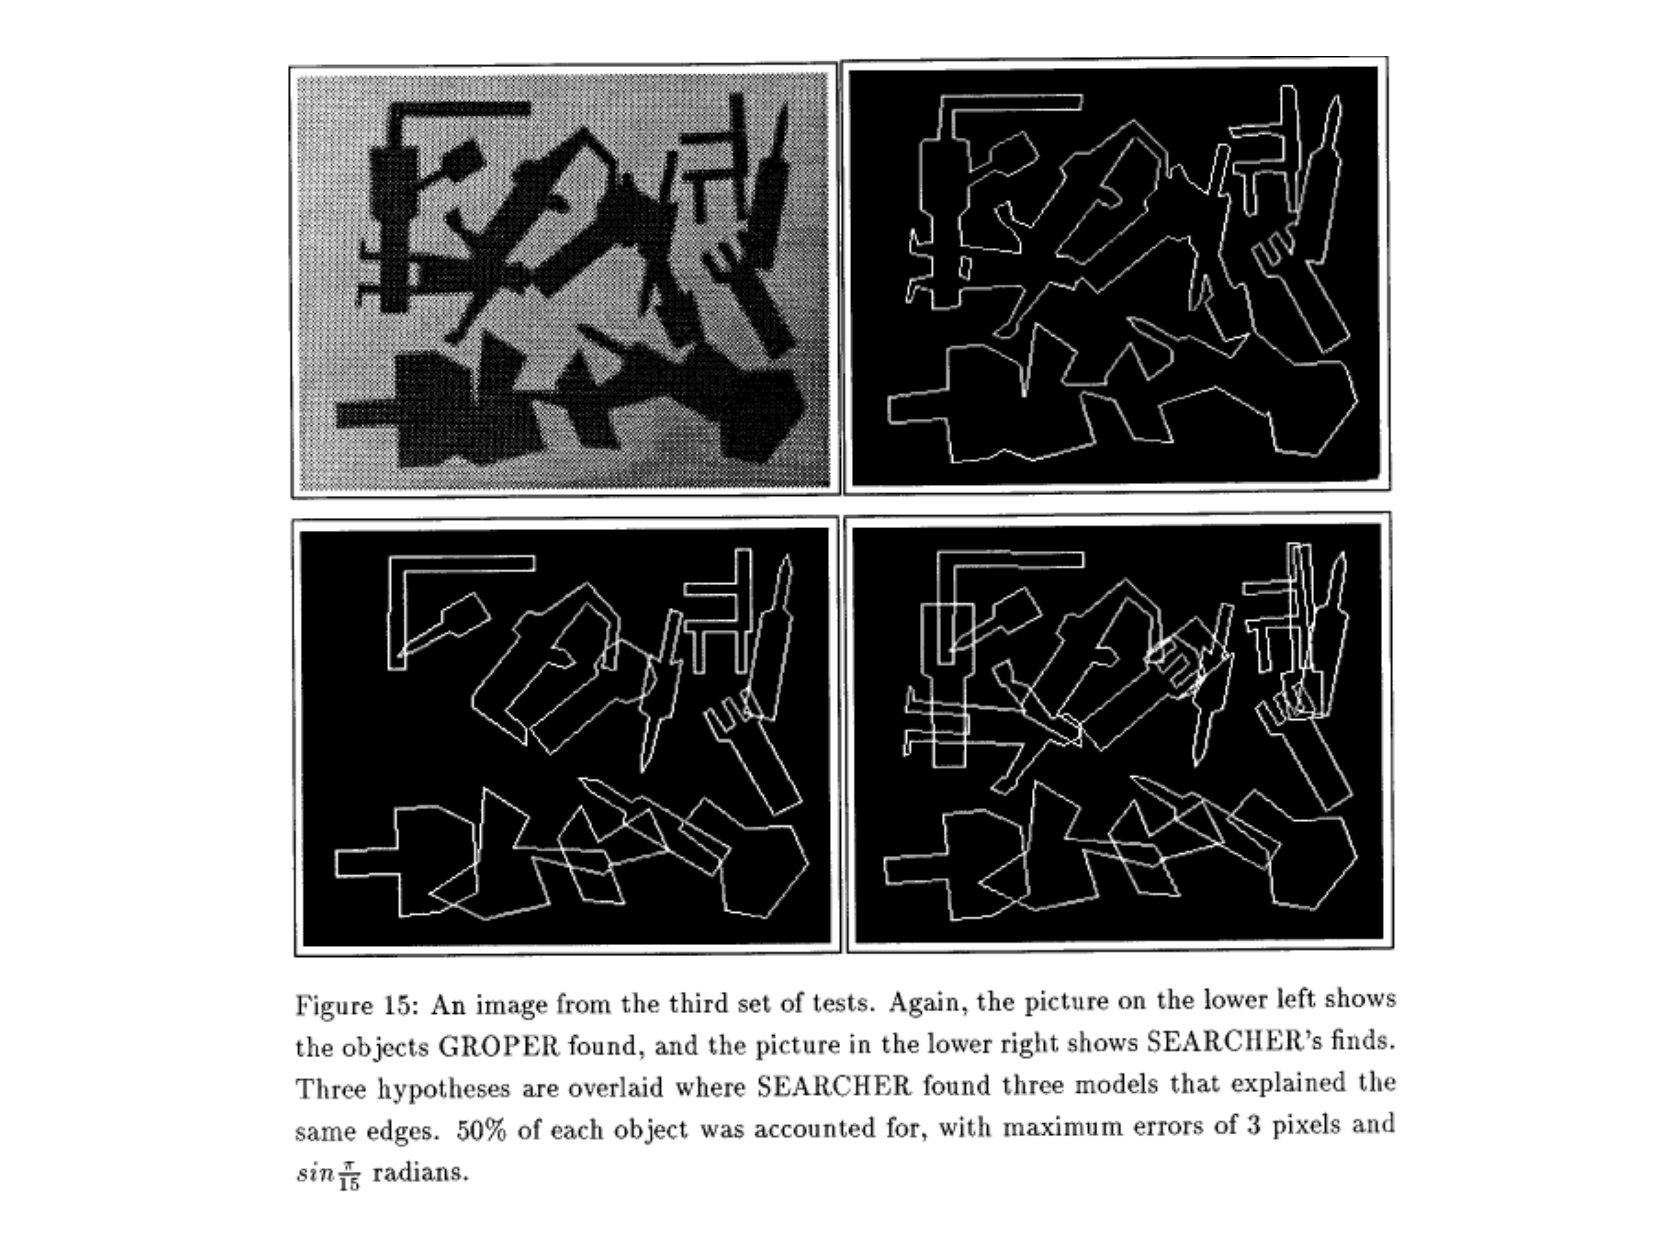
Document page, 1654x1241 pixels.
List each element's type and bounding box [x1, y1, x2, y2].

picture [265, 56, 1426, 1204]
